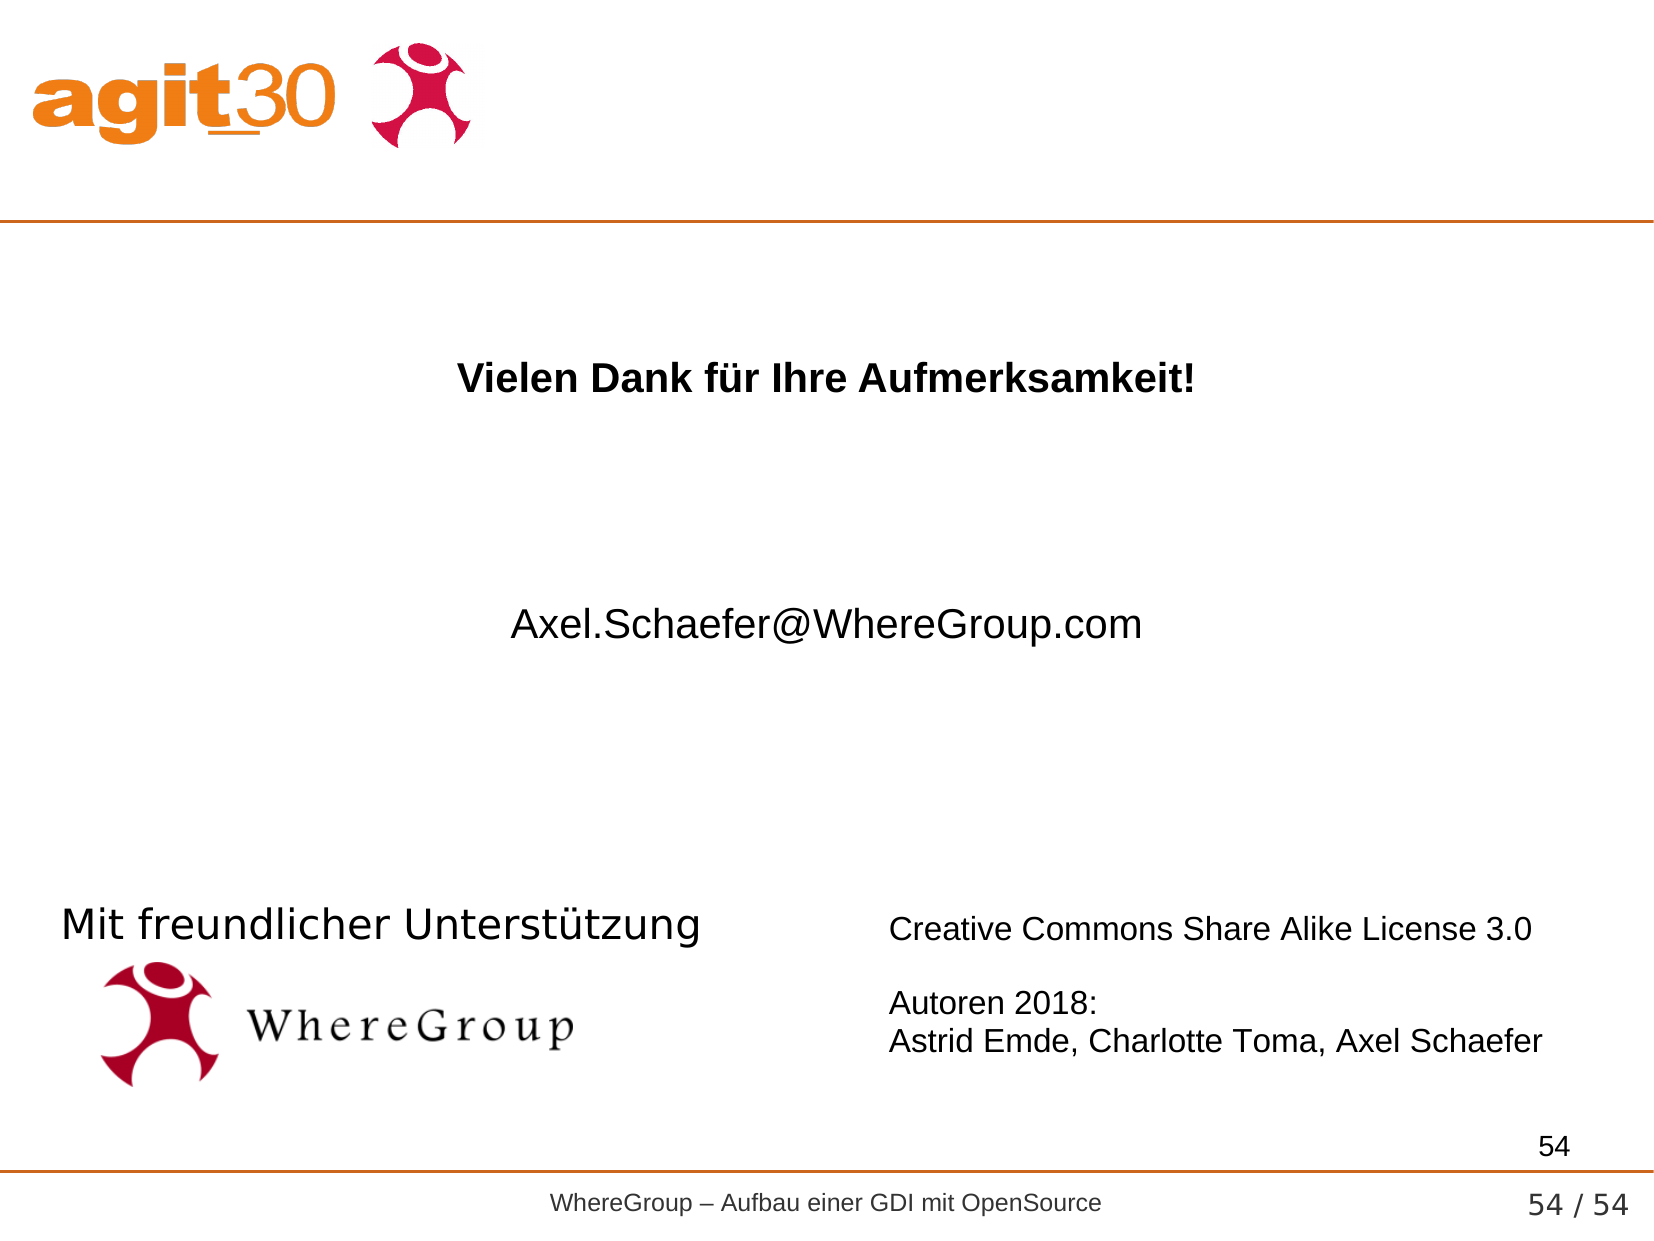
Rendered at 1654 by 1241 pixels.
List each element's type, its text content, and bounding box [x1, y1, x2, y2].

picture [29, 58, 340, 148]
list Vielen Dank für Ihre Aufmerksamkeit! Axel.Schaefer@WhereGroup.com [29, 354, 1625, 1173]
